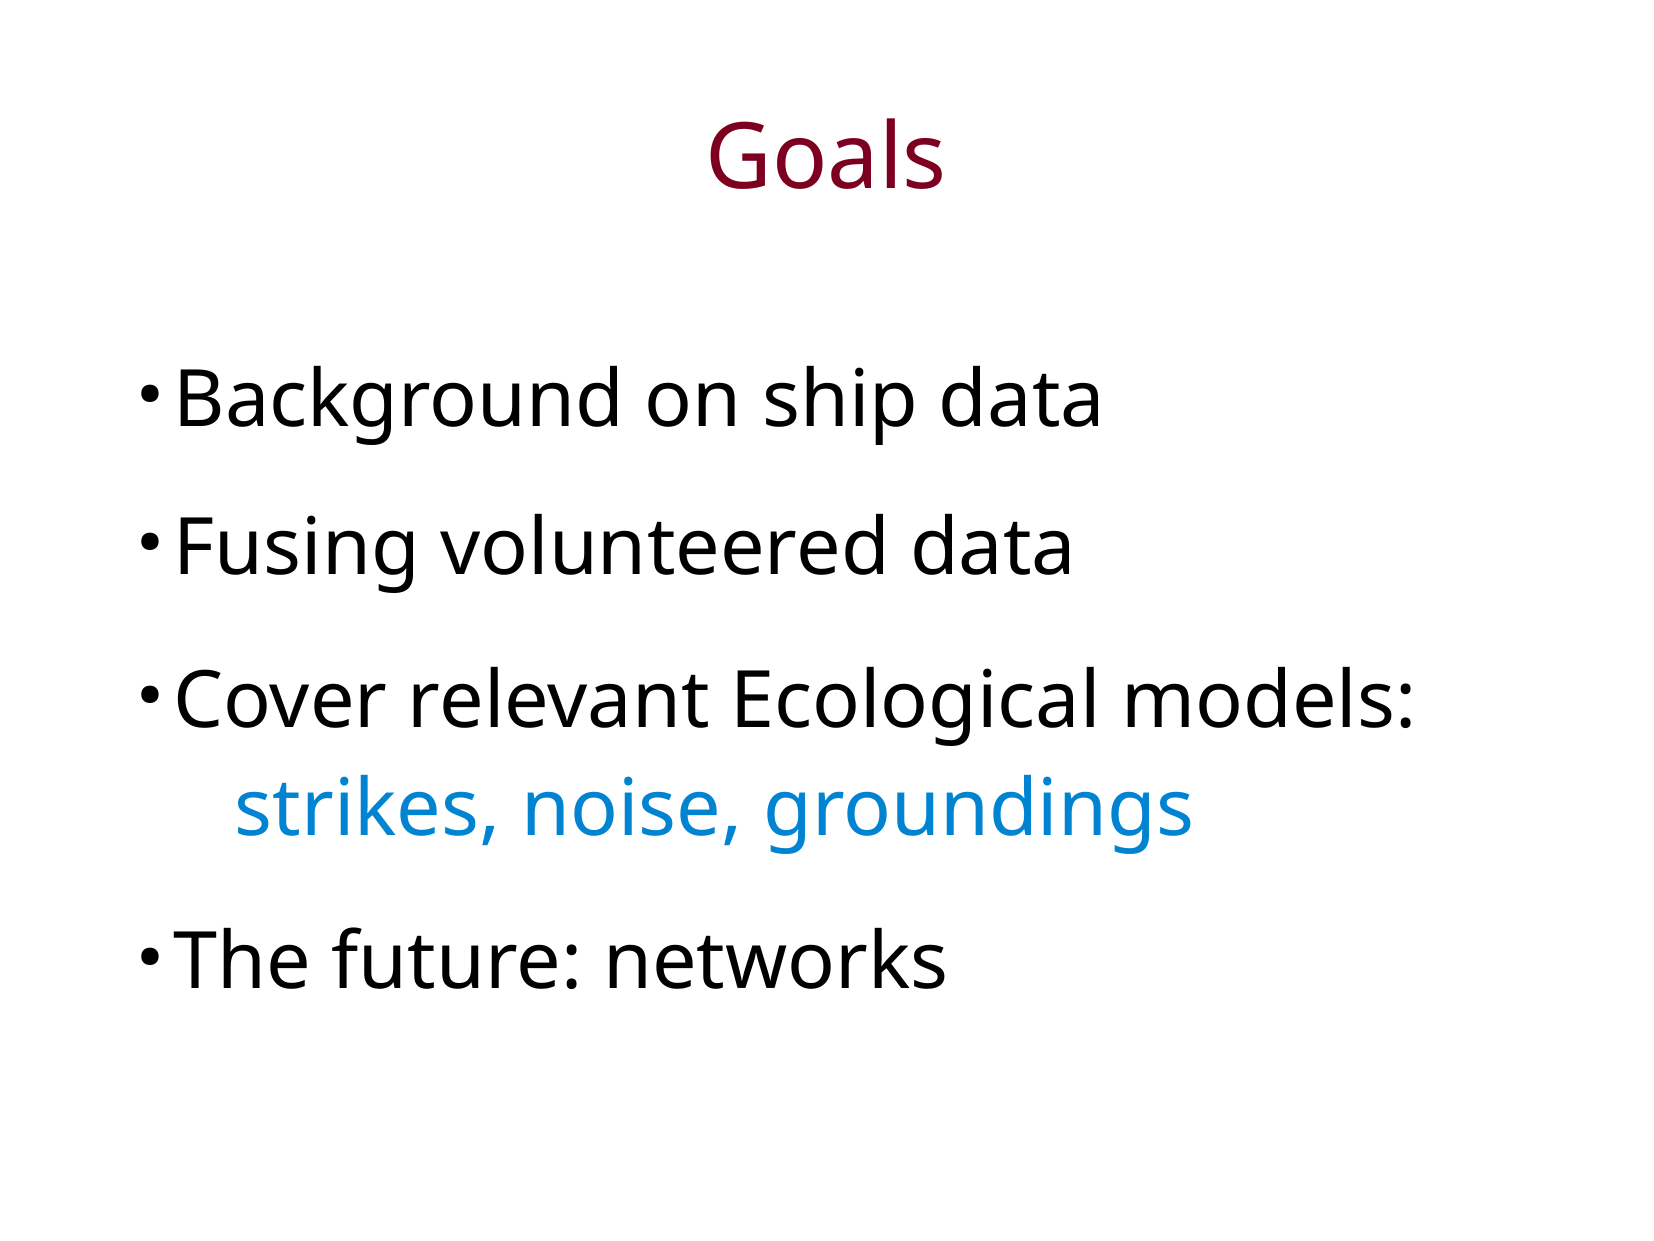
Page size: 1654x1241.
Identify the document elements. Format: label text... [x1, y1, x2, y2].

title Goals [82, 49, 1571, 257]
text_box Background on ship data Fusing volunteered data Cover relevant Ecological models: strikes, noise, groundings The future: networks [123, 283, 1653, 1241]
